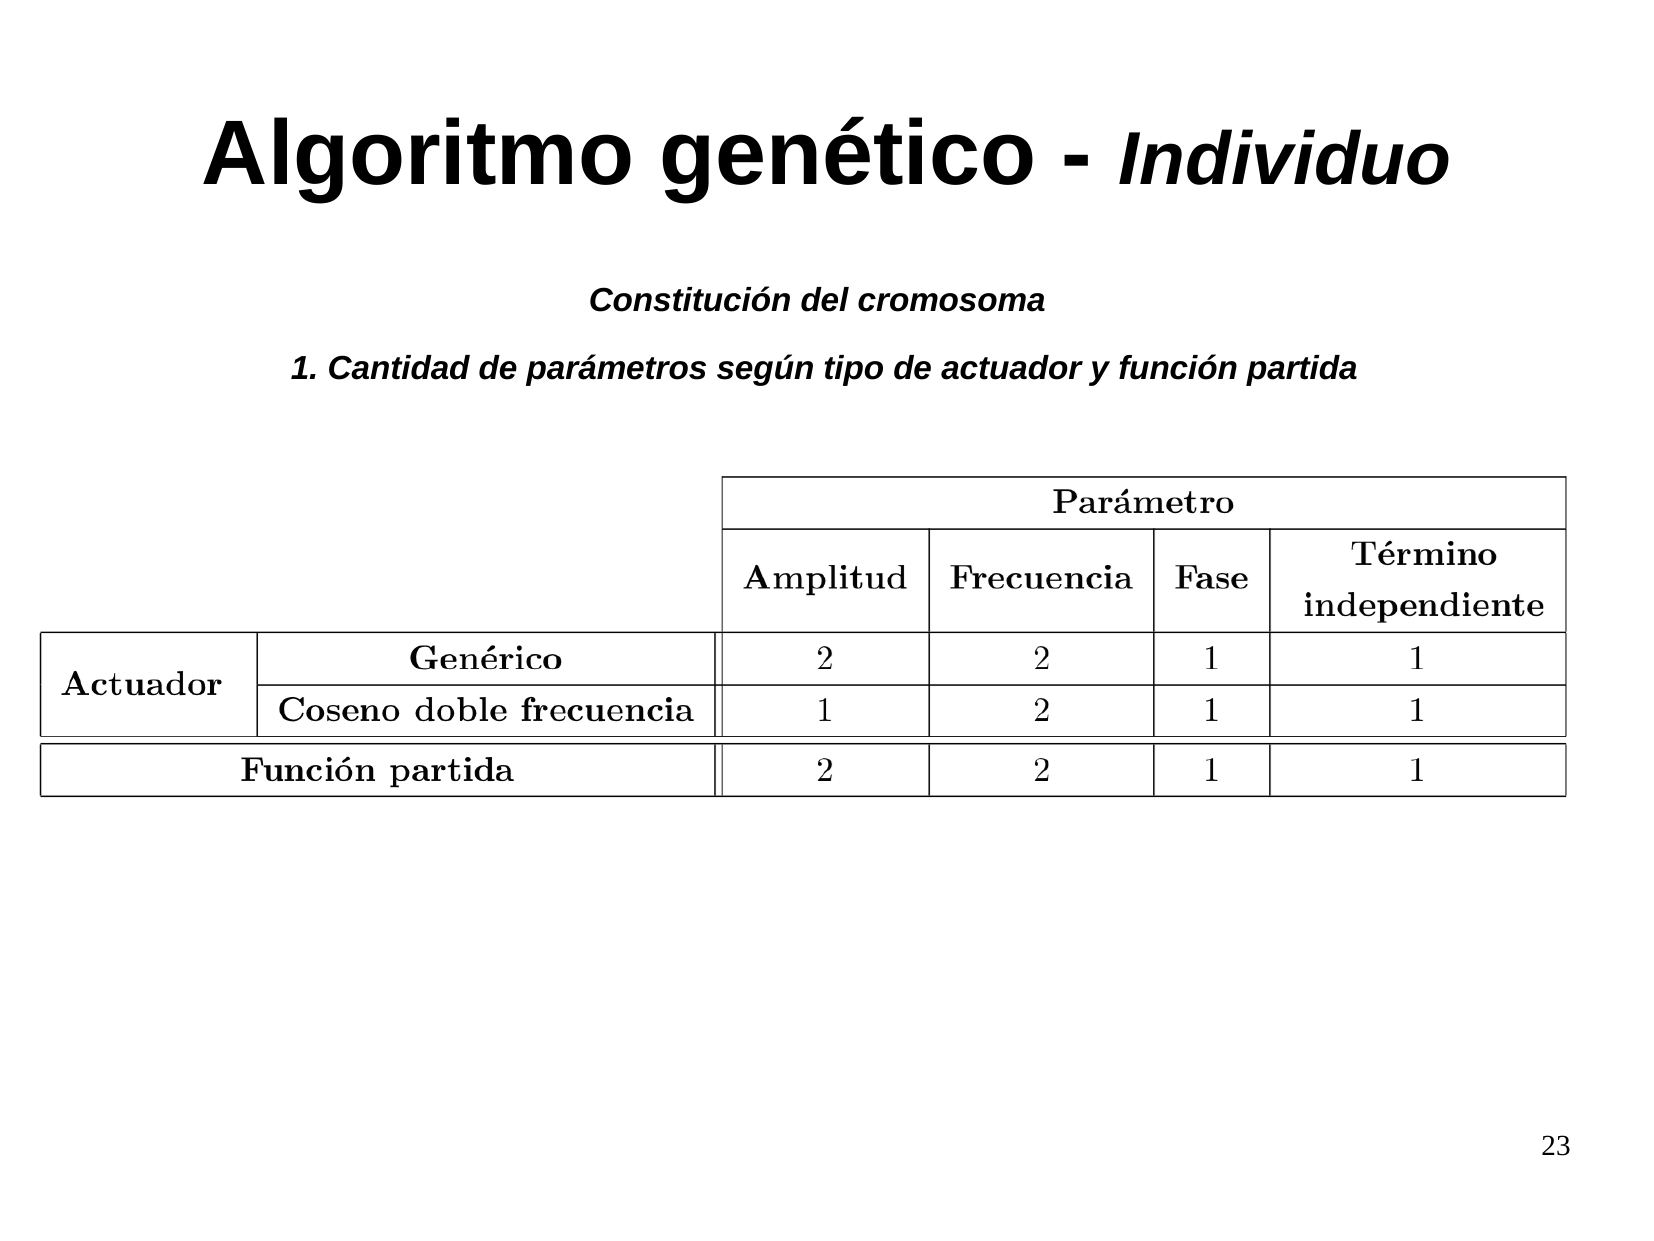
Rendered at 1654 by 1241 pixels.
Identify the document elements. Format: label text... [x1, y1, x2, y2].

title Algoritmo genético - Individuo [82, 49, 1571, 257]
text_box Constitución del cromosoma [195, 274, 1441, 341]
text_box 1. Cantidad de parámetros según tipo de actuador y función partida [195, 341, 1456, 469]
picture [24, 452, 1589, 816]
